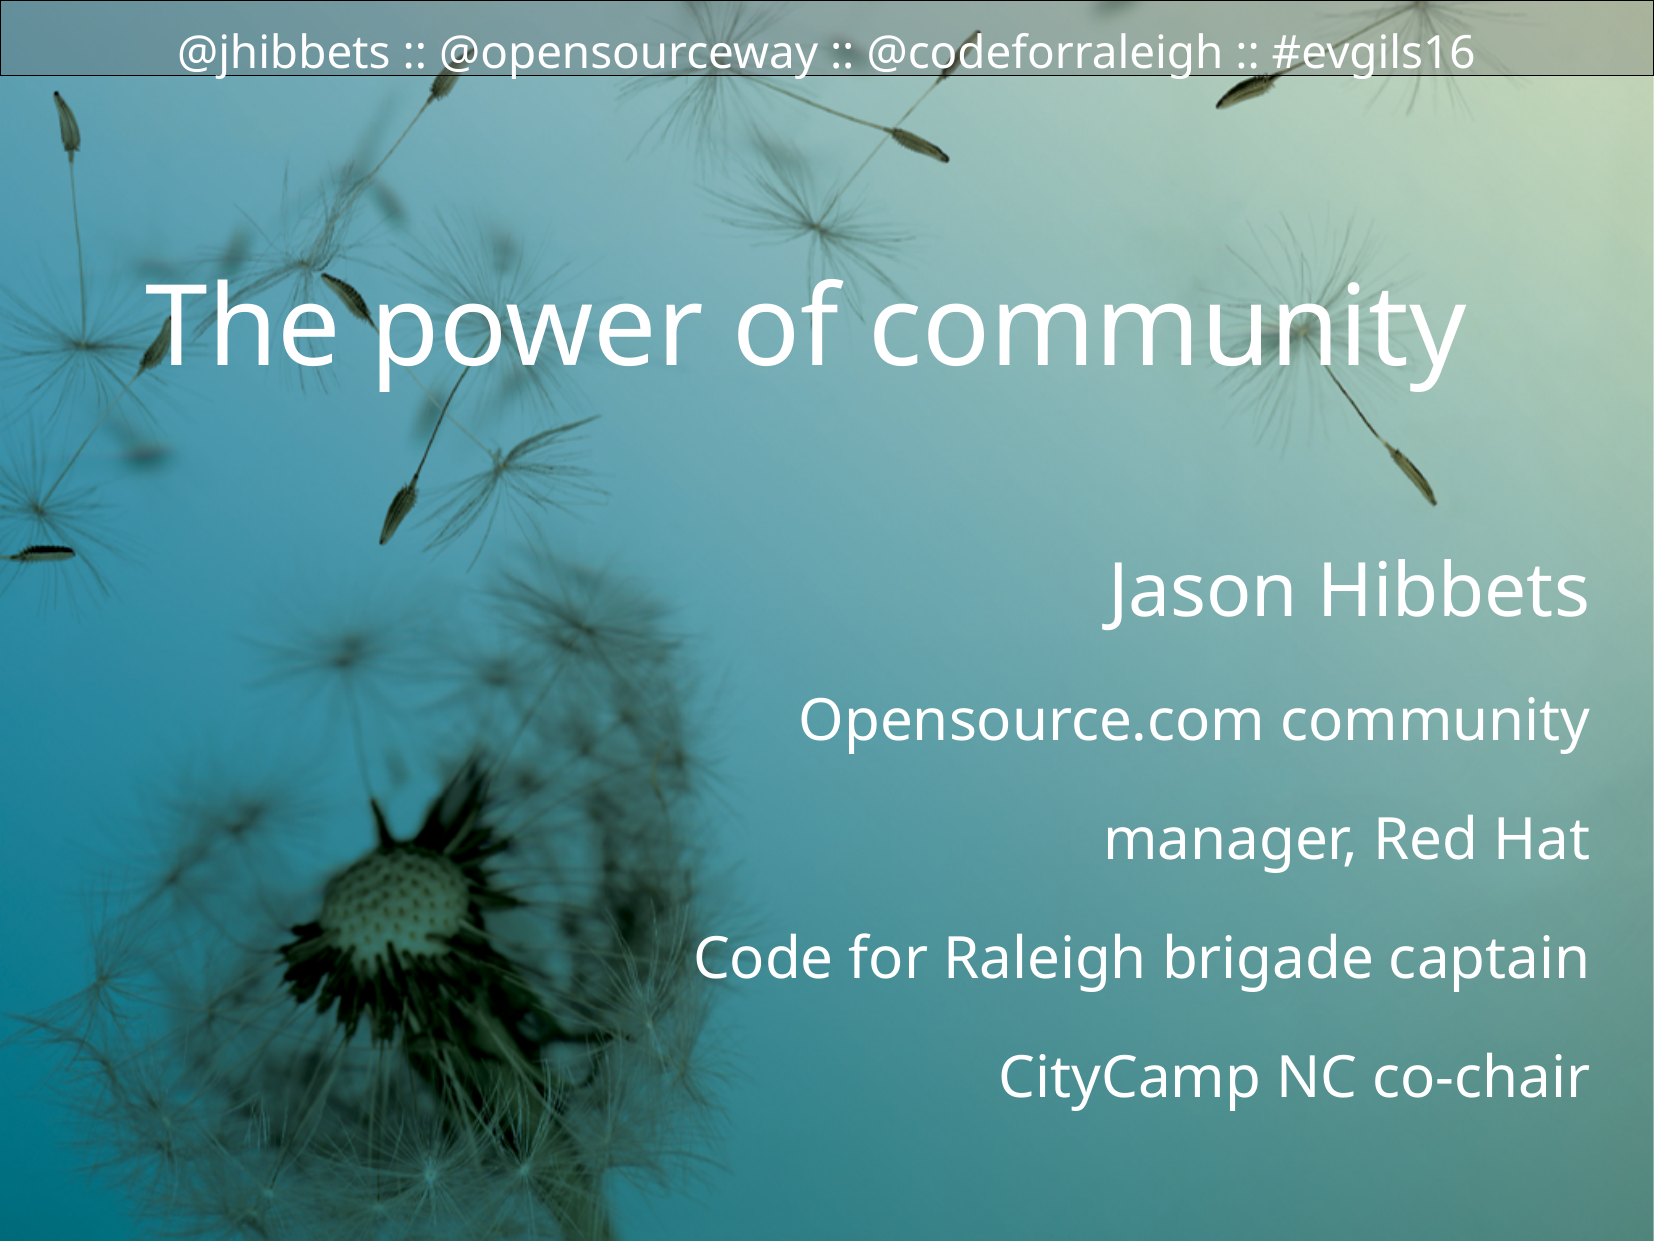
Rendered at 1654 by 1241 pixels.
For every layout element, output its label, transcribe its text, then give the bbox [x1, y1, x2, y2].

text_box Jason Hibbets Opensource.com community manager, Red Hat Code for Raleigh brigade captain CityCamp NC co-chair Evergreen International Conference April 21, 2016 [525, 478, 1606, 1183]
text_box The power of community [41, 237, 1572, 479]
picture [0, 76, 1654, 1241]
